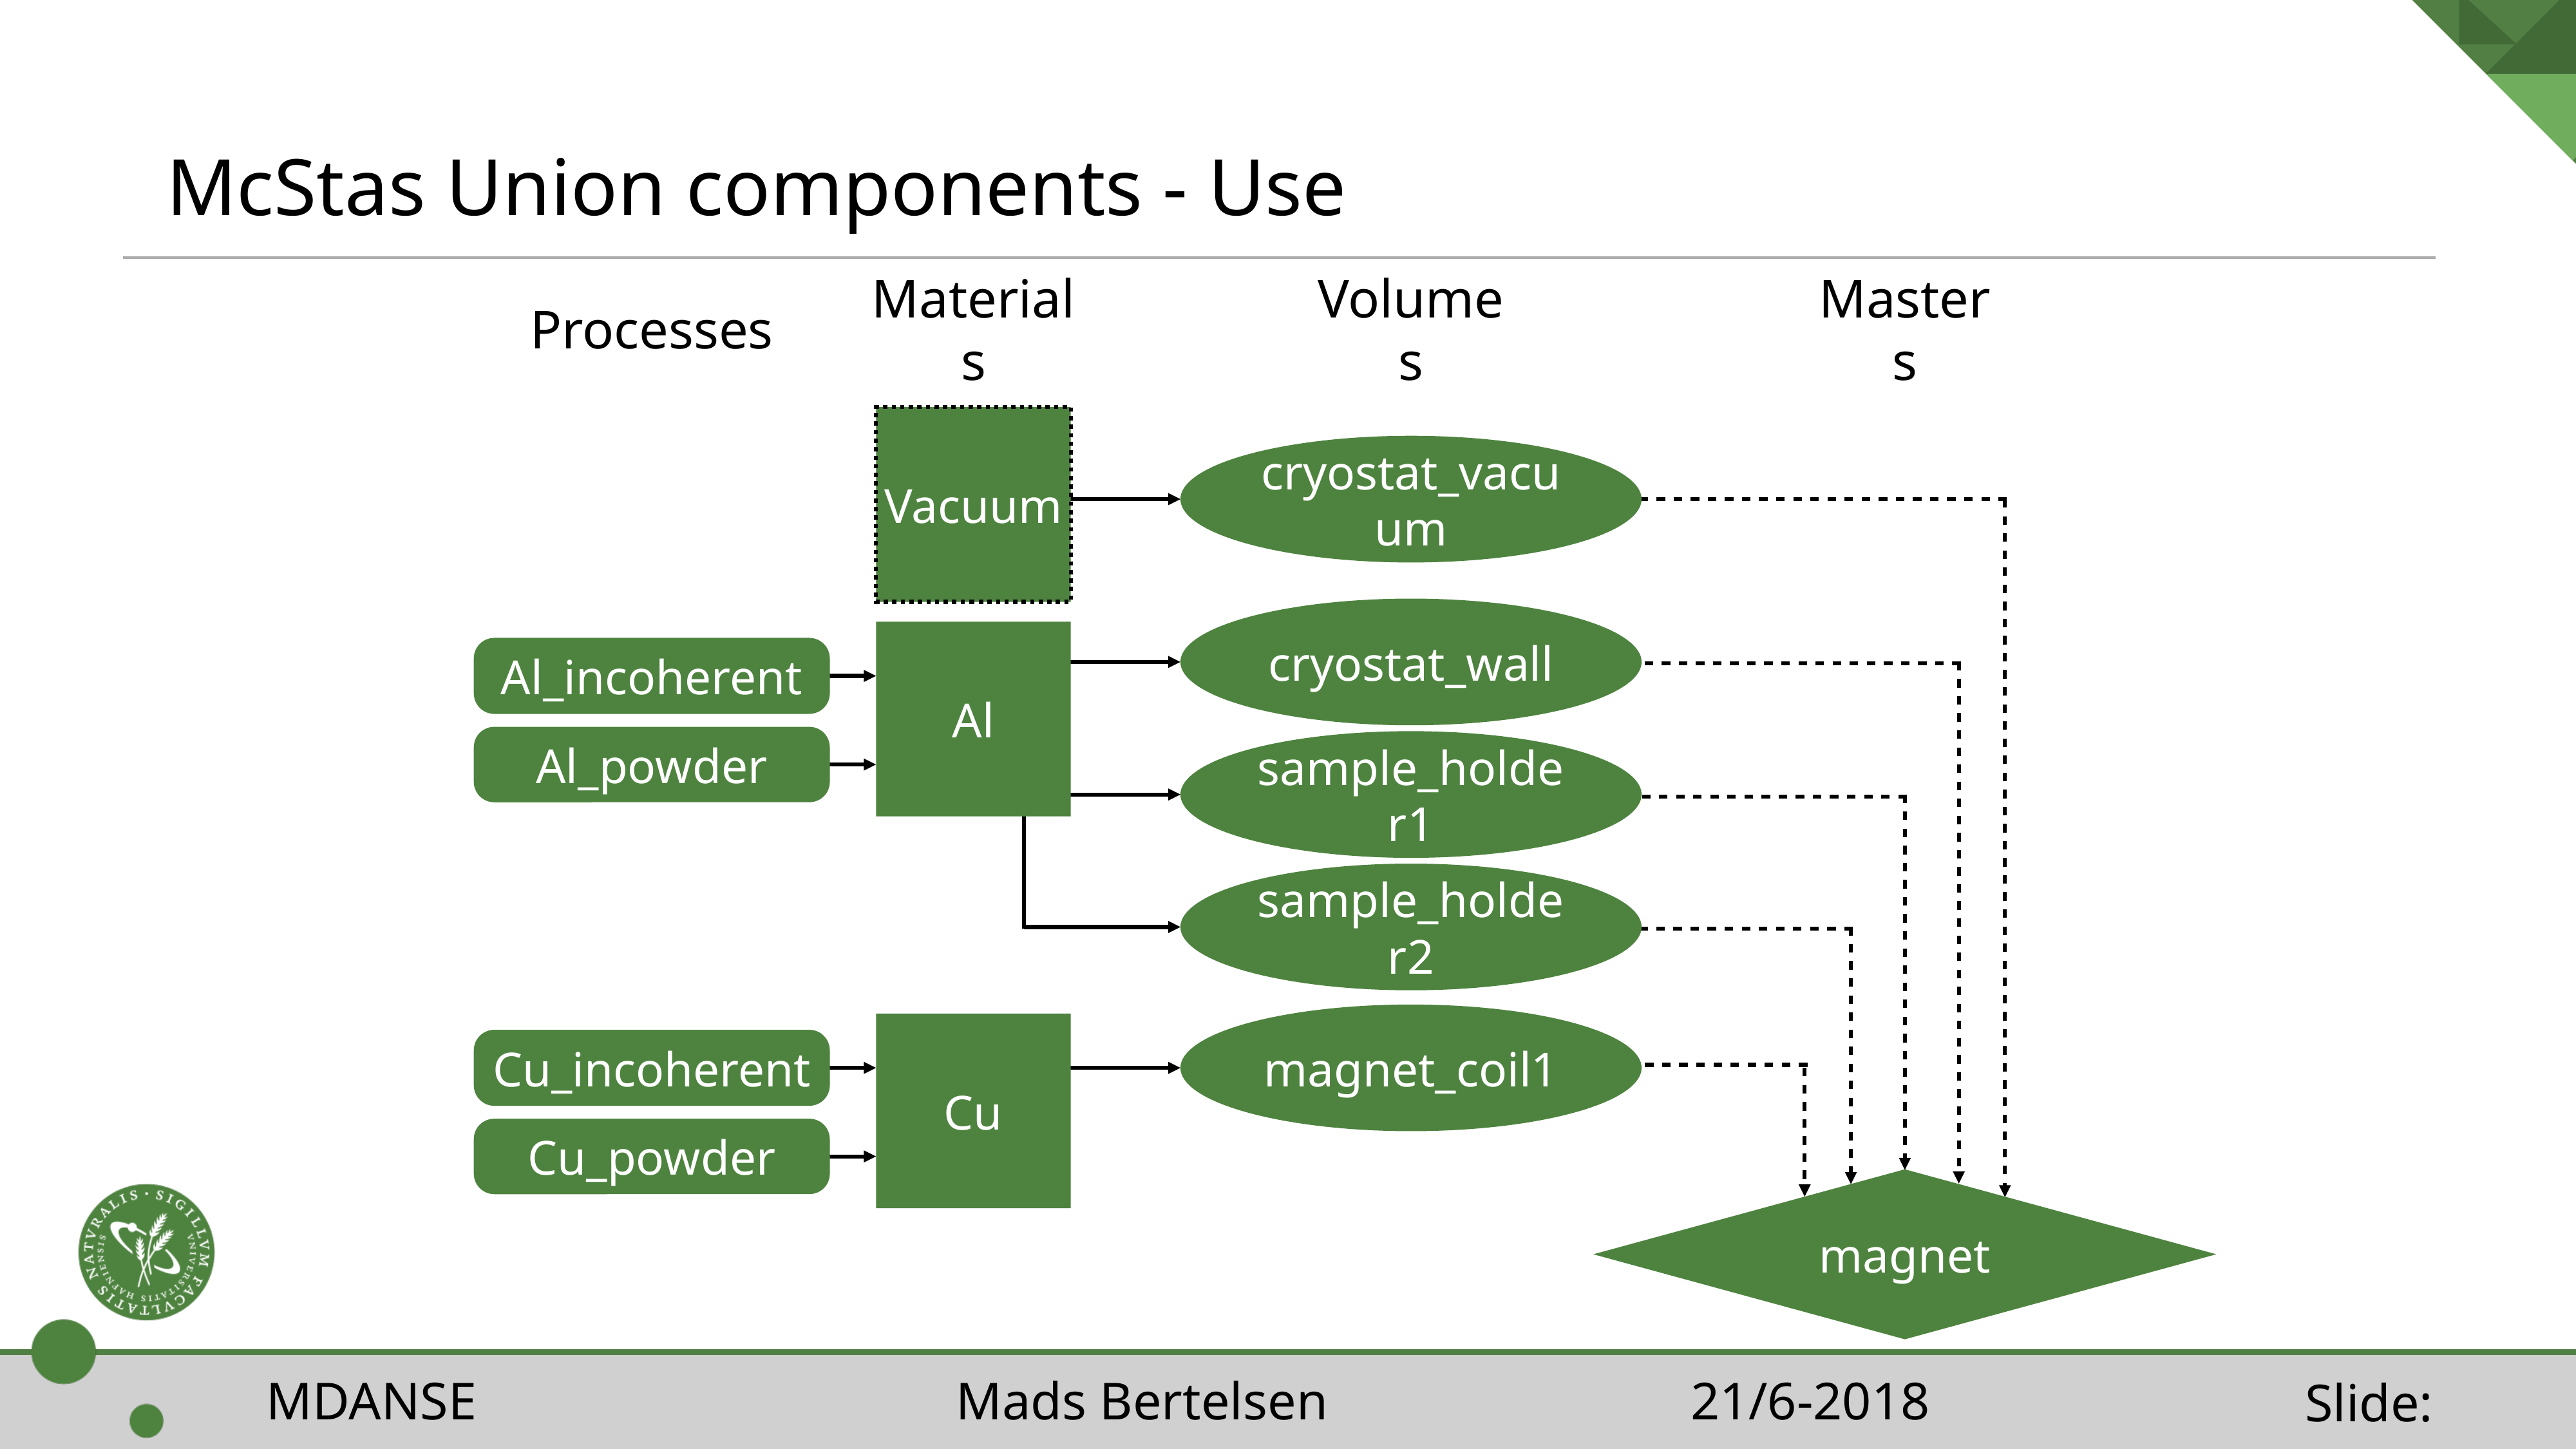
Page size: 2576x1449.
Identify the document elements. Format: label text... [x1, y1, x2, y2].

text_box cryostat_vacuum [1180, 435, 1642, 563]
text_box Al [876, 621, 1071, 817]
text_box magnet_coil1 [1180, 1004, 1642, 1132]
text_box Al_incoherent [473, 638, 830, 714]
text_box Processes [520, 288, 783, 368]
text_box Materials [886, 288, 904, 310]
text_box Cu [876, 1013, 1071, 1209]
text_box magnet [1593, 1169, 2217, 1340]
text_box Cu_powder [473, 1119, 830, 1195]
text_box Al_powder [473, 726, 830, 802]
text_box Vacuum [876, 407, 1071, 602]
title McStas Union components - Use [158, 0, 1922, 239]
text_box Masters [1802, 288, 2007, 368]
text_box cryostat_wall [1180, 598, 1642, 726]
text_box sample_holder2 [1180, 864, 1642, 990]
picture [31, 1184, 215, 1439]
text_box Volumes [1302, 288, 1520, 368]
text_box Materials [860, 288, 1087, 368]
text_box Volumes [1325, 288, 1341, 312]
text_box Masters [1833, 288, 1851, 310]
text_box sample_holder1 [1180, 731, 1642, 858]
text_box Cu_incoherent [473, 1030, 830, 1106]
